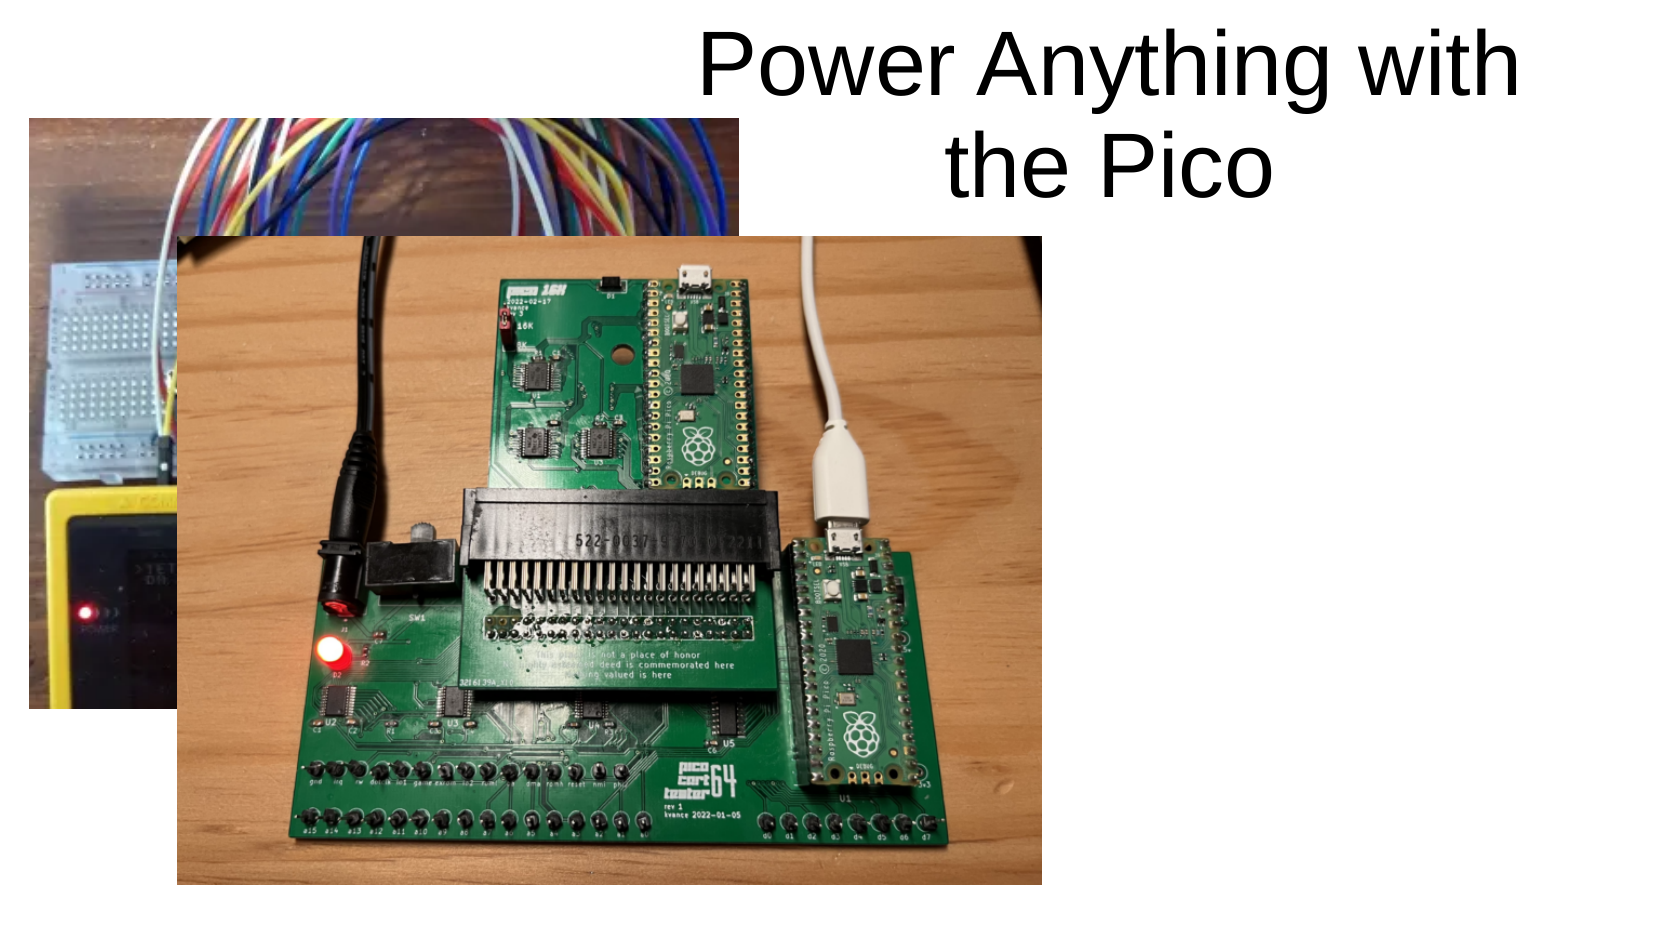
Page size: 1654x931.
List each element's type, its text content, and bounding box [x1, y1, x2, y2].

picture [29, 118, 1042, 885]
title Power Anything with the Pico [649, 12, 1571, 218]
